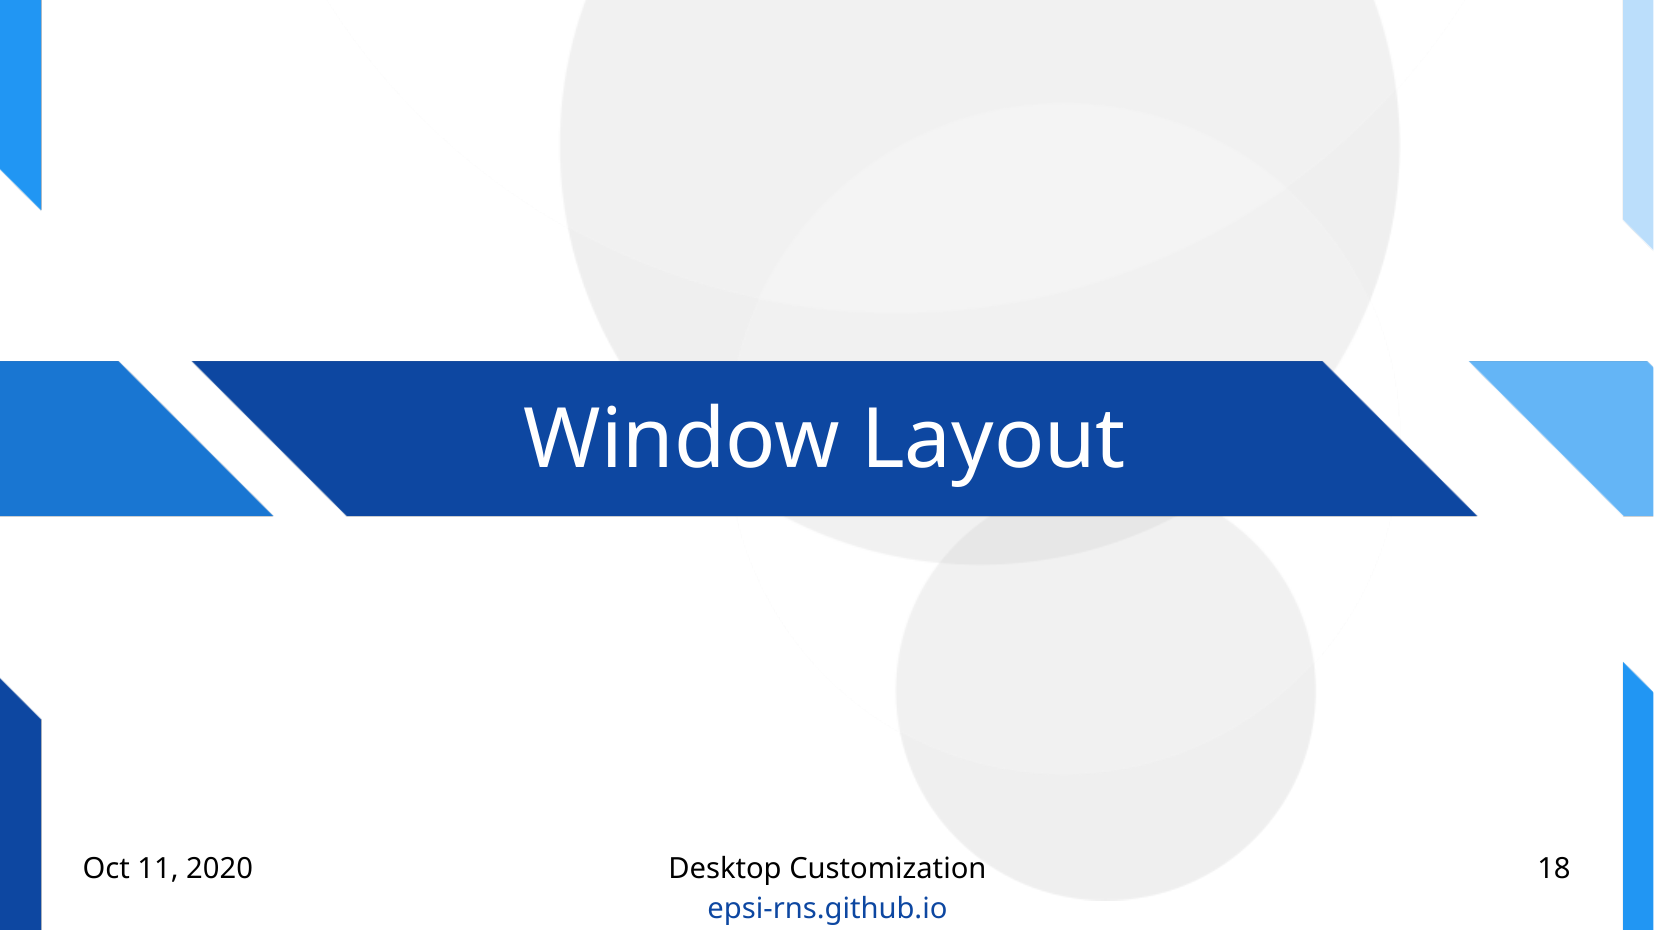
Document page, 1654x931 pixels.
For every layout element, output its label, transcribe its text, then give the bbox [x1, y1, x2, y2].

picture [0, 0, 1654, 930]
title Window Layout [82, 360, 1568, 511]
